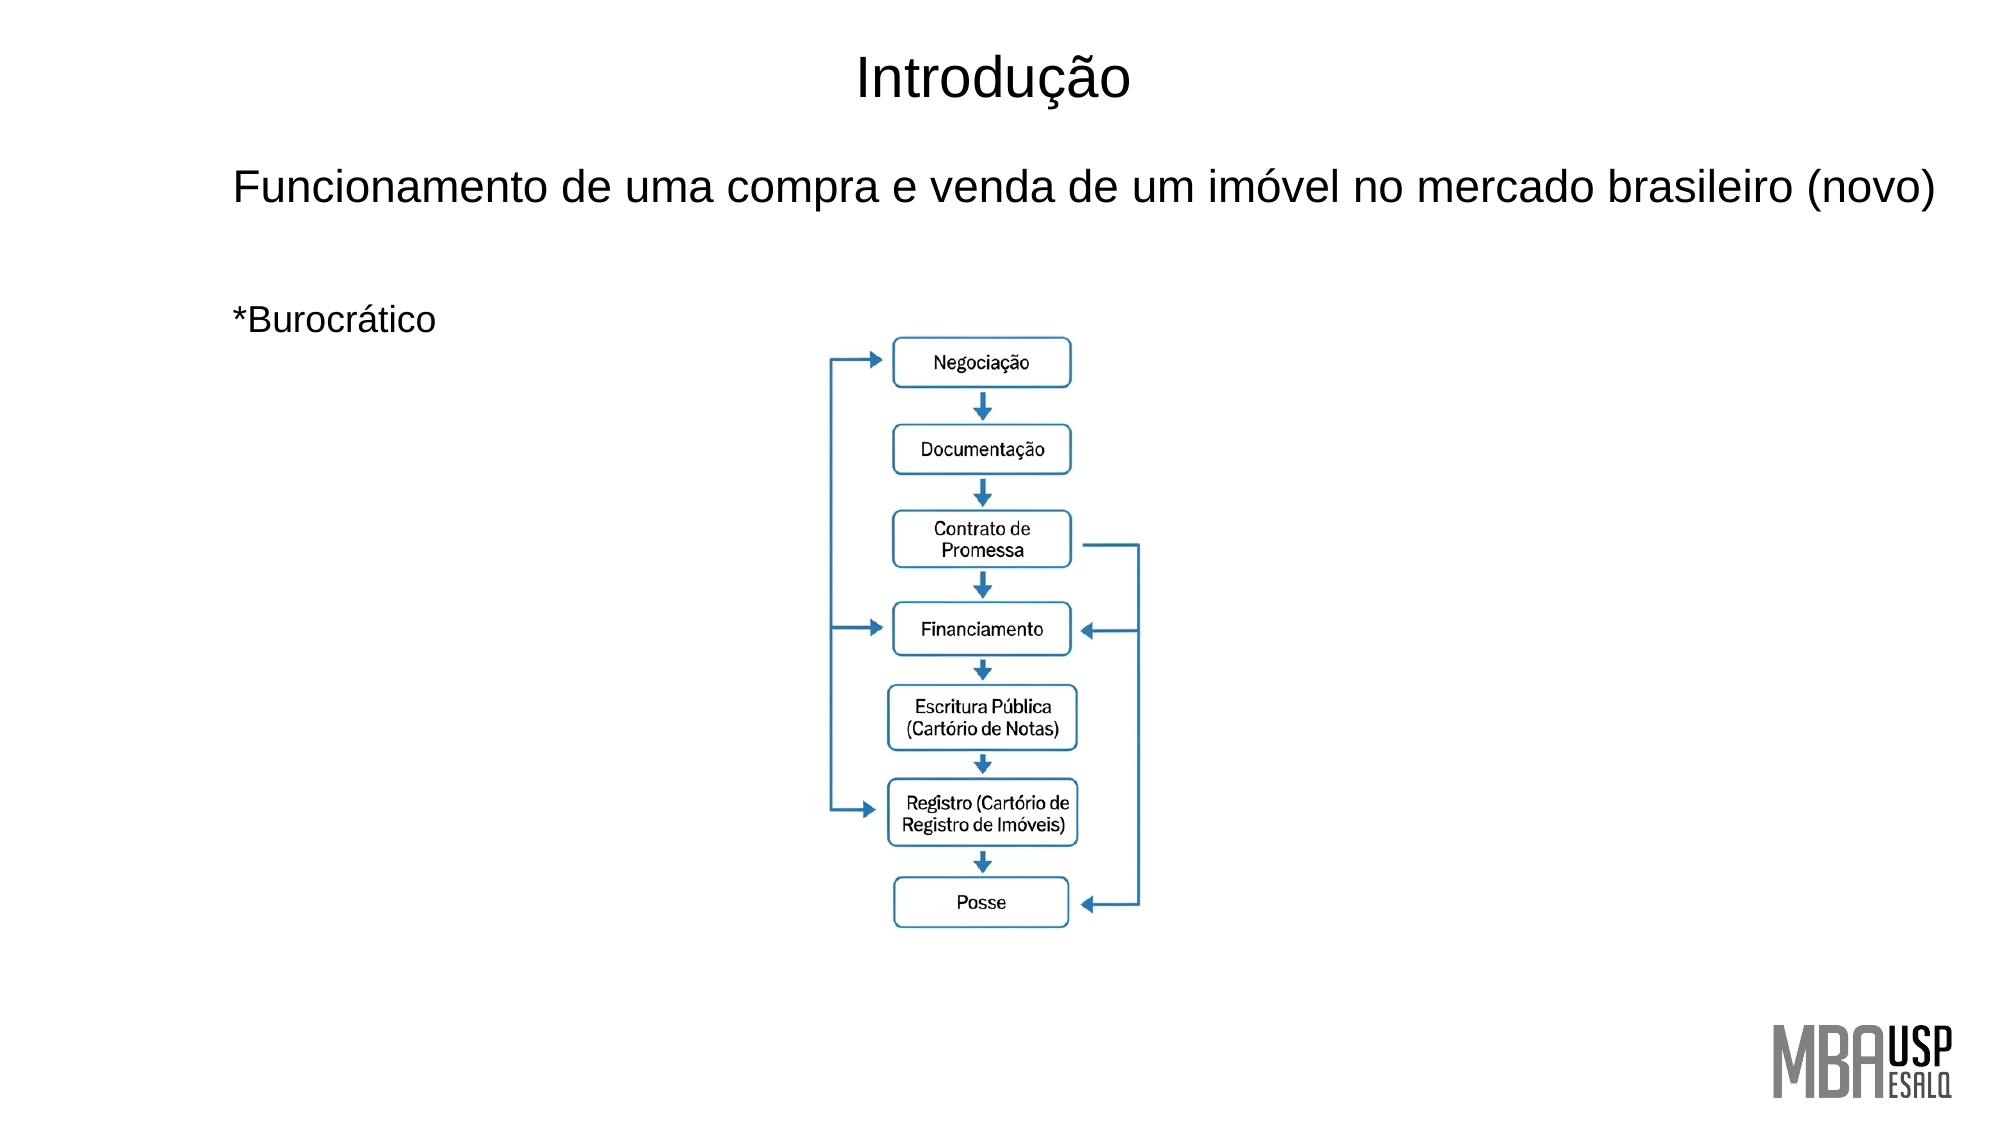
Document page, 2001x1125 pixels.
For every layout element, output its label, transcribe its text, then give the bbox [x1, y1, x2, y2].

text_box Funcionamento de uma compra e venda de um imóvel no mercado brasileiro (novo) *Burocrático [82, 150, 1951, 976]
picture [1765, 1021, 1960, 1102]
picture [562, 224, 1402, 1064]
text_box Introdução [37, 37, 1951, 118]
